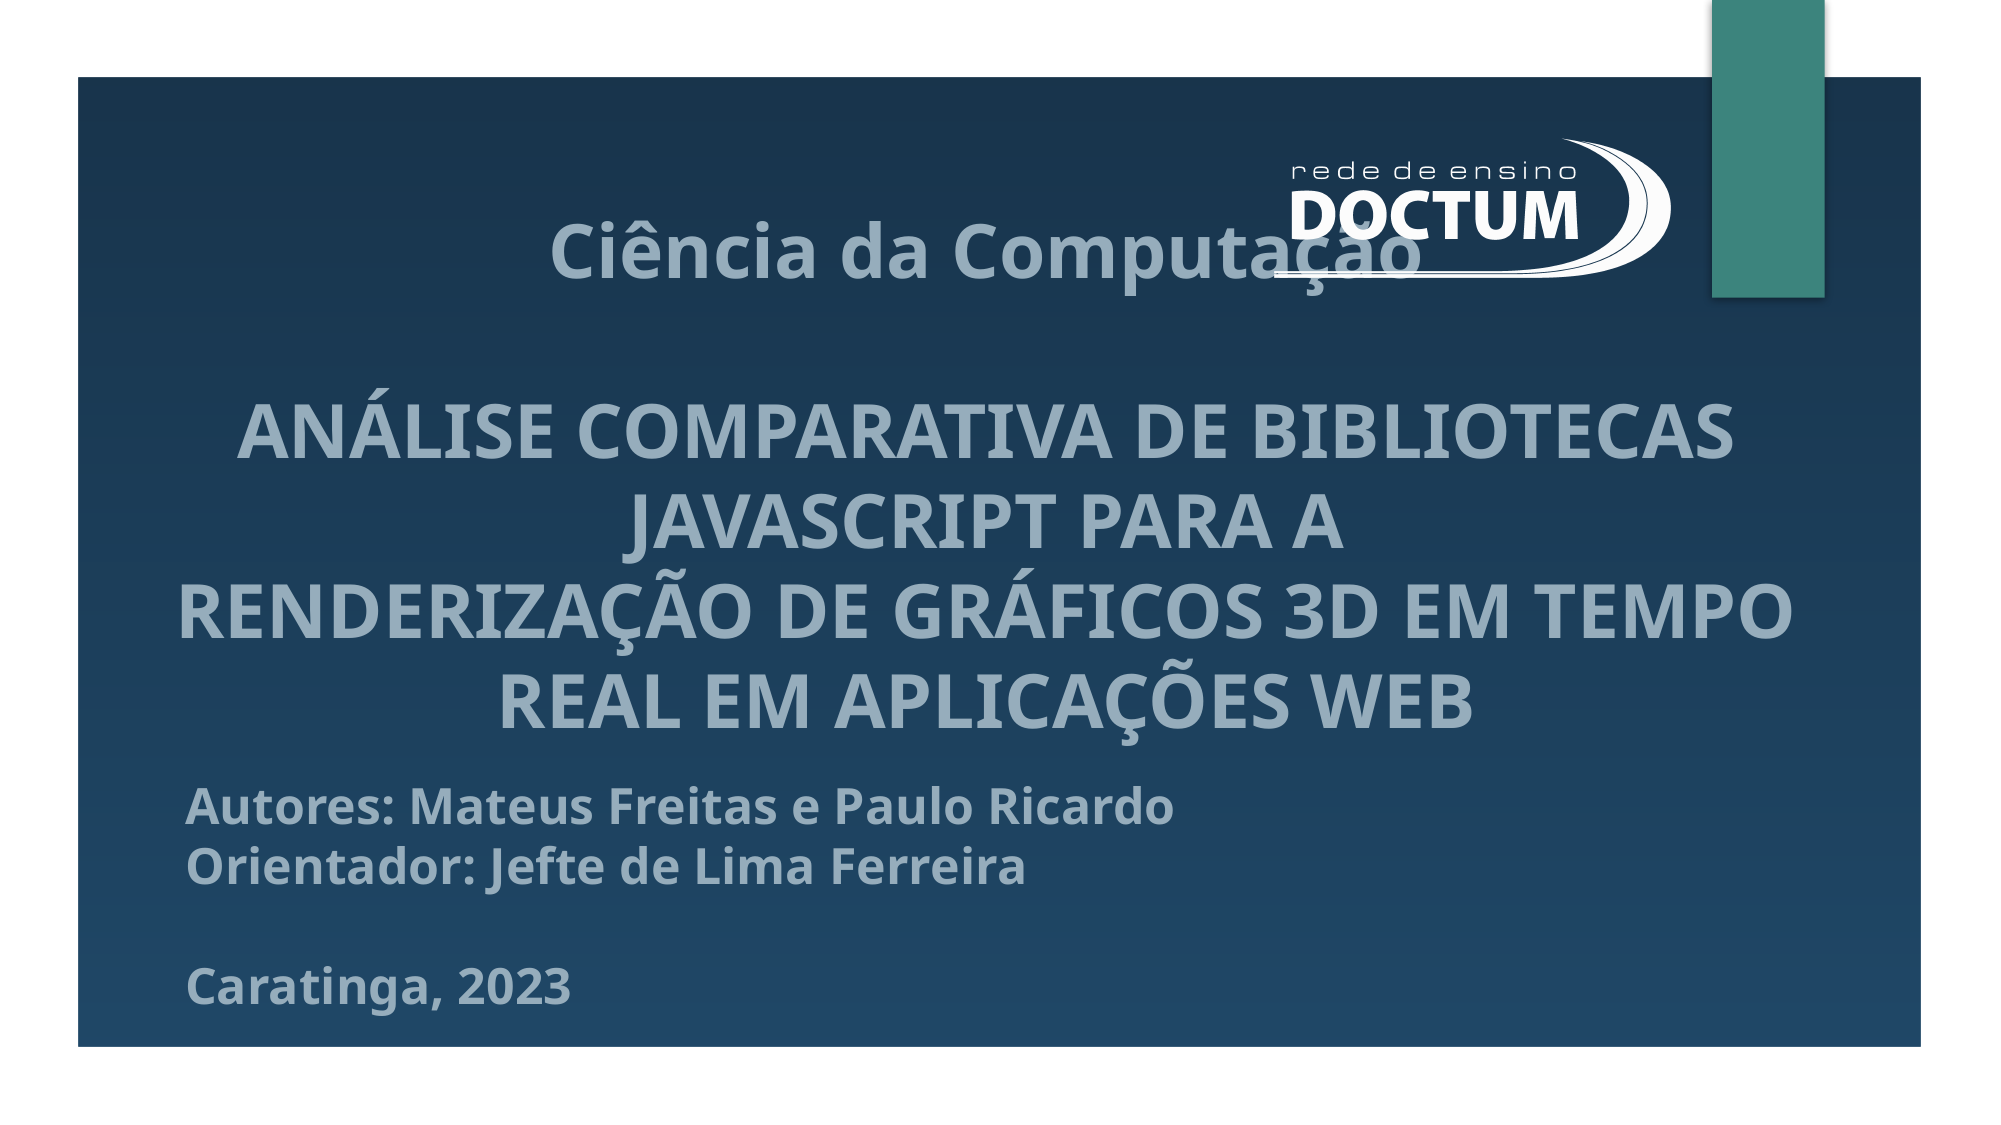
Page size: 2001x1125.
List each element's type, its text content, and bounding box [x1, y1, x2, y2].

picture [1274, 138, 1671, 278]
text_box Autores: Mateus Freitas e Paulo Ricardo Orientador: Jefte de Lima Ferreira Caratinga, 2023 [170, 869, 1619, 1022]
title Ciência da Computação ANÁLISE COMPARATIVA DE BIBLIOTECAS JAVASCRIPT PARA A RENDERIZAÇÃO DE GRÁFICOS 3D EM TEMPO REAL EM APLICAÇÕES WEB [142, 461, 1831, 751]
